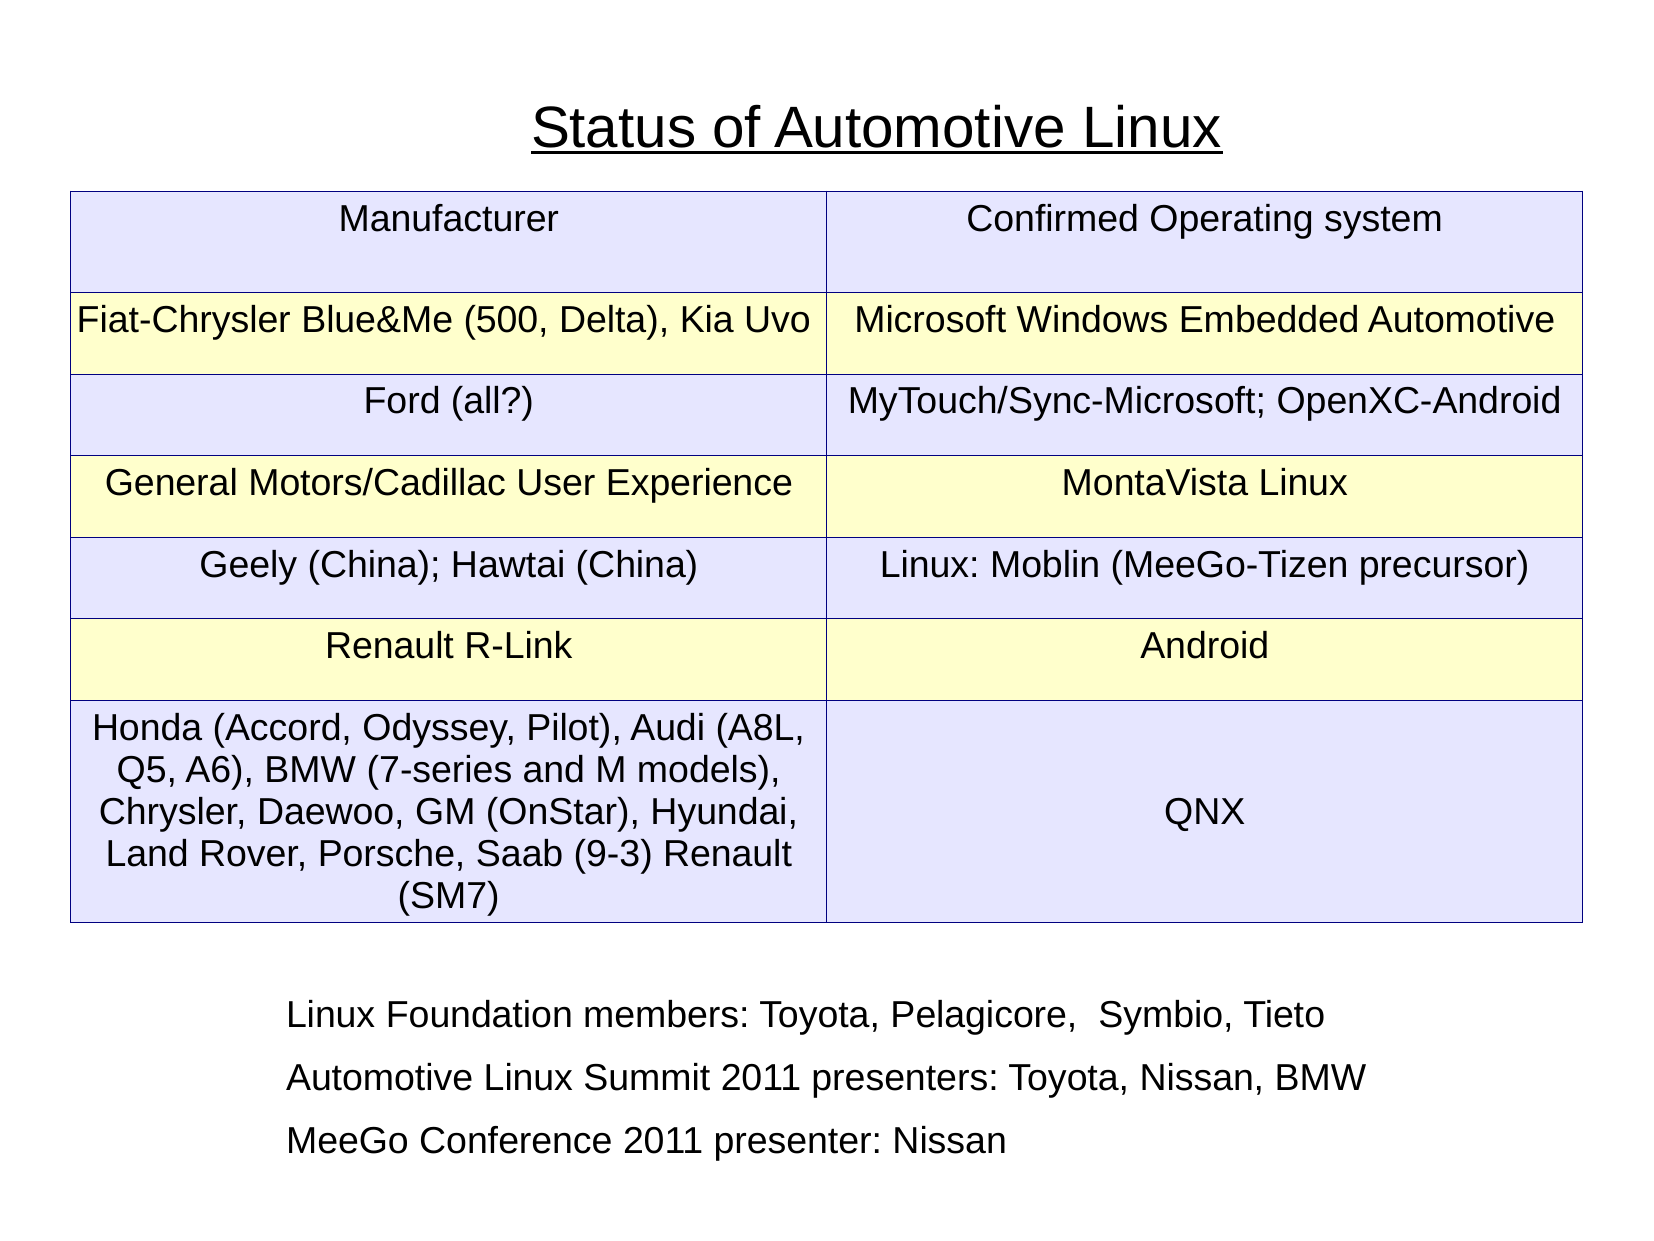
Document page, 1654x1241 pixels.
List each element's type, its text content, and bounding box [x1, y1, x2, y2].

table_header Confirmed Operating system [827, 192, 1582, 292]
table_header Manufacturer [71, 192, 826, 292]
table_cell QNX [827, 701, 1582, 922]
table_cell Ford (all?) [71, 375, 826, 455]
table_cell Geely (China); Hawtai (China) [71, 538, 826, 618]
table_cell General Motors/Cadillac User Experience [71, 456, 826, 537]
table_cell Android [827, 619, 1582, 700]
table_cell MontaVista Linux [827, 456, 1582, 537]
table_cell Renault R-Link [71, 619, 826, 700]
table_cell MyTouch/Sync-Microsoft; OpenXC-Android [827, 375, 1582, 455]
table_cell Linux: Moblin (MeeGo-Tizen precursor) [827, 538, 1582, 618]
table_cell Microsoft Windows Embedded Automotive [827, 293, 1582, 374]
table_cell Fiat-Chrysler Blue&Me (500, Delta), Kia Uvo [71, 293, 826, 374]
text_box Linux Foundation members: Toyota, Pelagicore, Symbio, Tieto Automotive Linux Summit 2011 presenters: Toyota, Nissan, BMW MeeGo Conference 2011 presenter: Nissan [271, 964, 1400, 1148]
text_box Status of Automotive Linux [516, 87, 1241, 168]
table_cell Honda (Accord, Odyssey, Pilot), Audi (A8L, Q5, A6), BMW (7-series and M models), Chrysler, Daewoo, GM (OnStar), Hyundai, Land Rover, Porsche, Saab (9-3) Renault (SM7) [71, 701, 826, 922]
